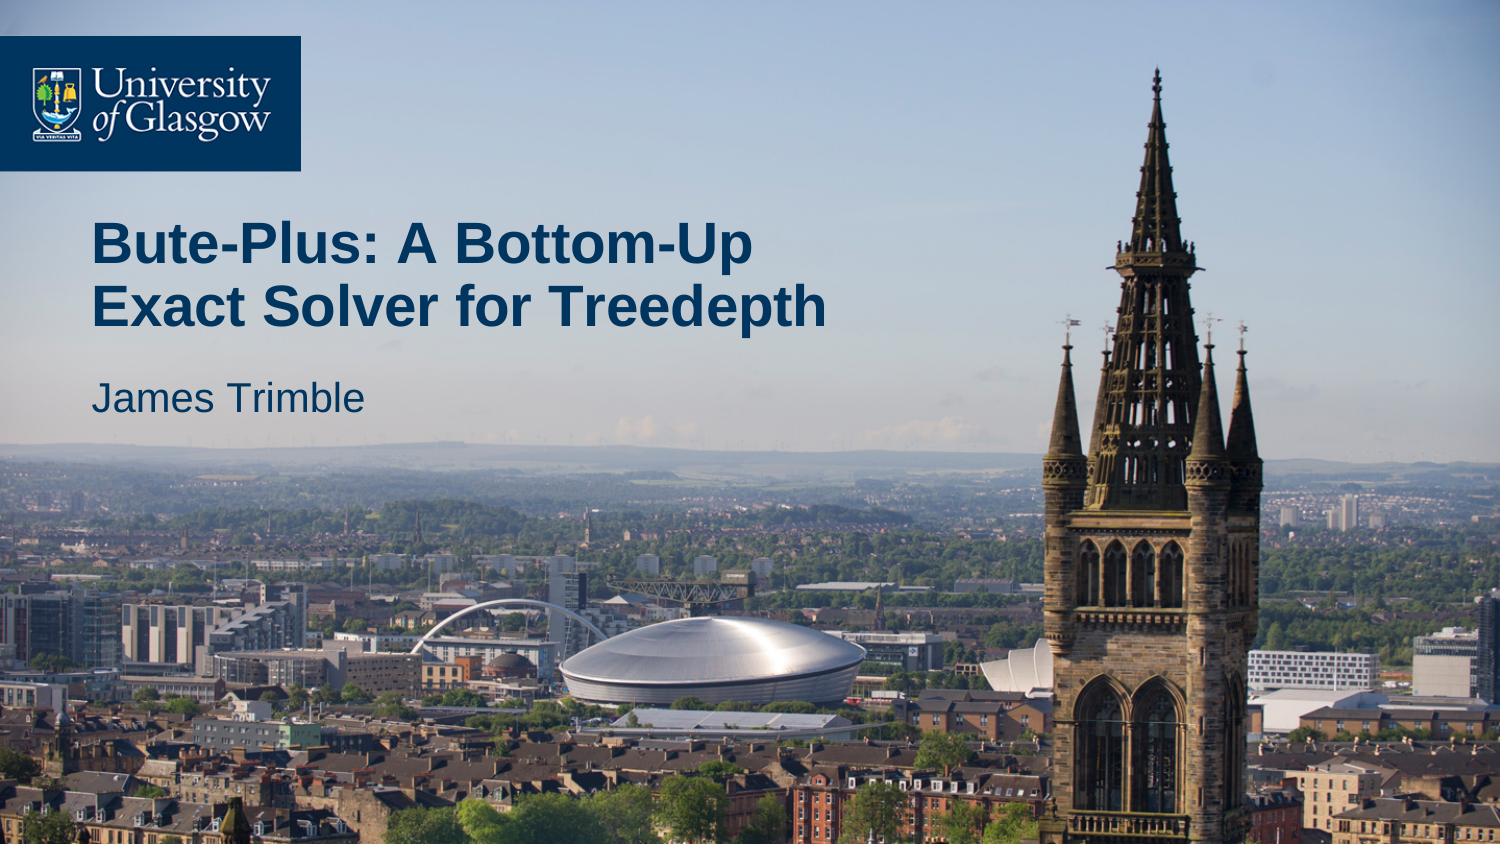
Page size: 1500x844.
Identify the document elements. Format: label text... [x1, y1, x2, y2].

title Bute-Plus: A Bottom-Up Exact Solver for Treedepth [76, 205, 928, 362]
text_box James Trimble [76, 362, 963, 529]
picture [0, 0, 1500, 844]
